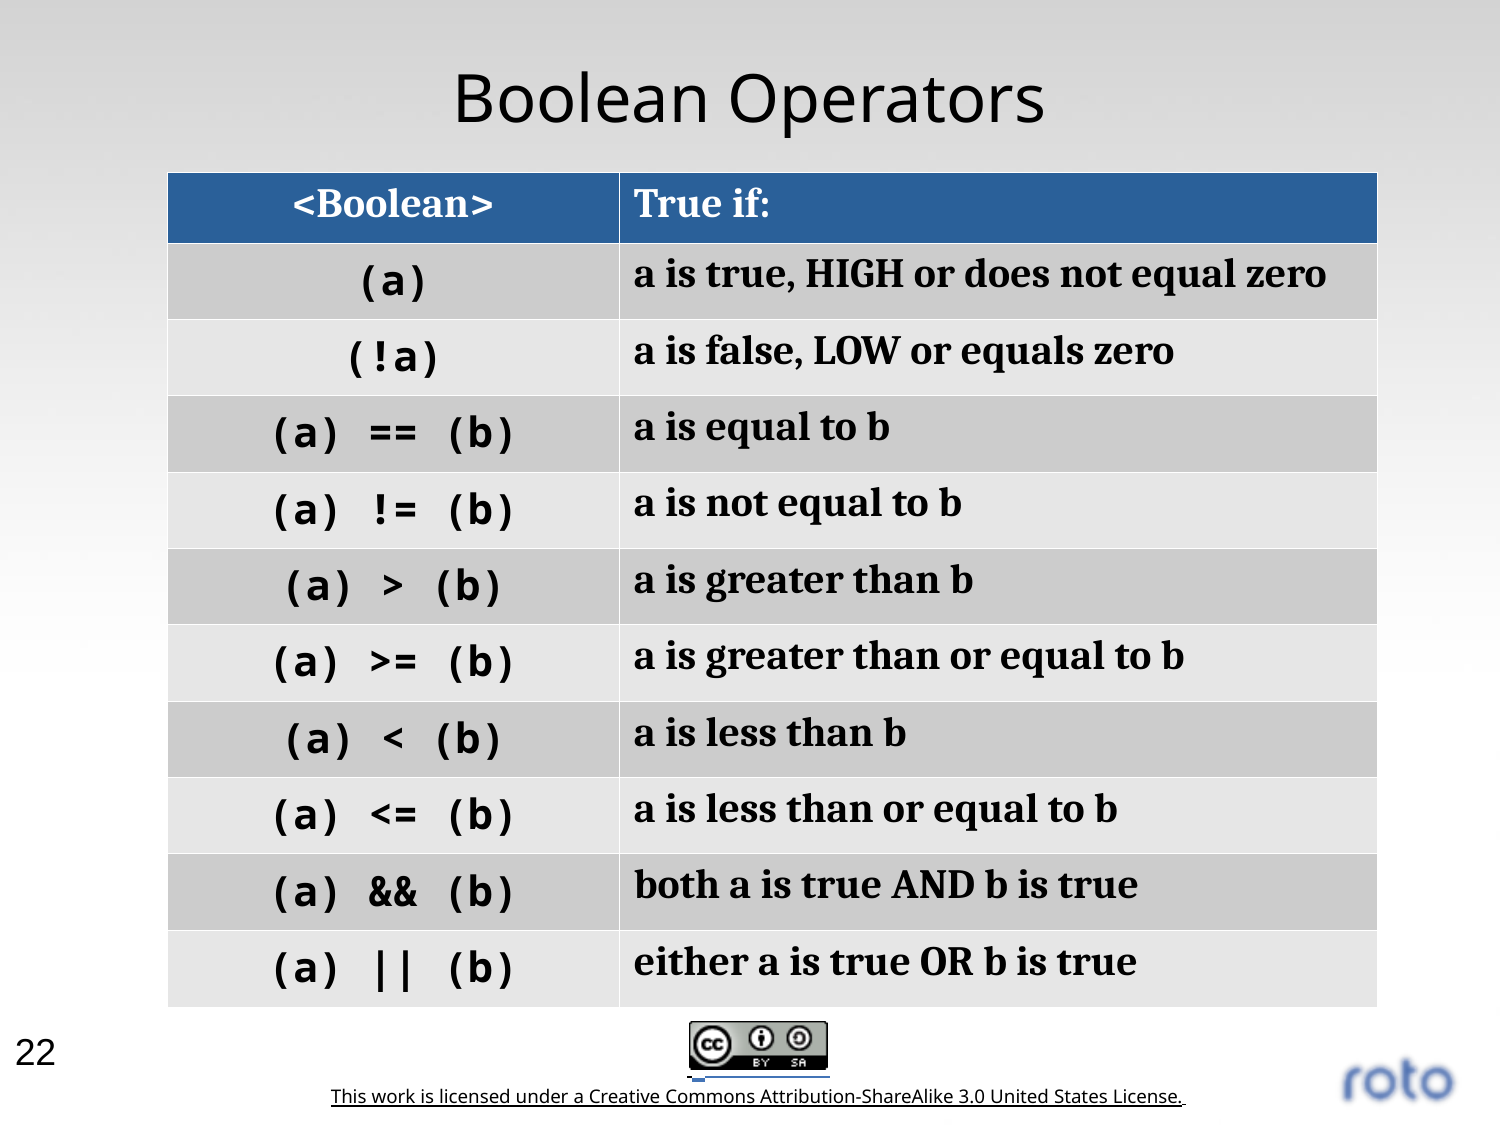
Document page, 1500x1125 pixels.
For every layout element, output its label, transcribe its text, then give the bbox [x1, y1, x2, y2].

table_cell (a) [168, 244, 619, 319]
table_cell (a) && (b) [168, 854, 619, 930]
table_header True if: [620, 173, 1377, 243]
table_cell a is false, LOW or equals zero [620, 320, 1377, 395]
table_cell (!a) [168, 320, 619, 395]
table_cell (a) > (b) [168, 549, 619, 624]
table_cell (a) || (b) [168, 931, 619, 1007]
table_cell (a) != (b) [168, 473, 619, 548]
table_cell (a) >= (b) [168, 625, 619, 701]
table_cell (a) == (b) [168, 396, 619, 472]
table_cell either a is true OR b is true [620, 931, 1377, 1007]
table_cell a is true, HIGH or does not equal zero [620, 244, 1377, 319]
table_cell a is equal to b [620, 396, 1377, 472]
table_cell a is not equal to b [620, 473, 1377, 548]
table_cell both a is true AND b is true [620, 854, 1377, 930]
title Boolean Operators [112, 2, 1388, 190]
table_cell (a) < (b) [168, 702, 619, 777]
table_cell a is greater than or equal to b [620, 625, 1377, 701]
picture [0, 0, 1500, 1125]
table_cell (a) <= (b) [168, 778, 619, 853]
table_header <Boolean> [168, 173, 619, 243]
table_cell a is less than b [620, 702, 1377, 777]
table_cell a is less than or equal to b [620, 778, 1377, 853]
table_cell a is greater than b [620, 549, 1377, 624]
